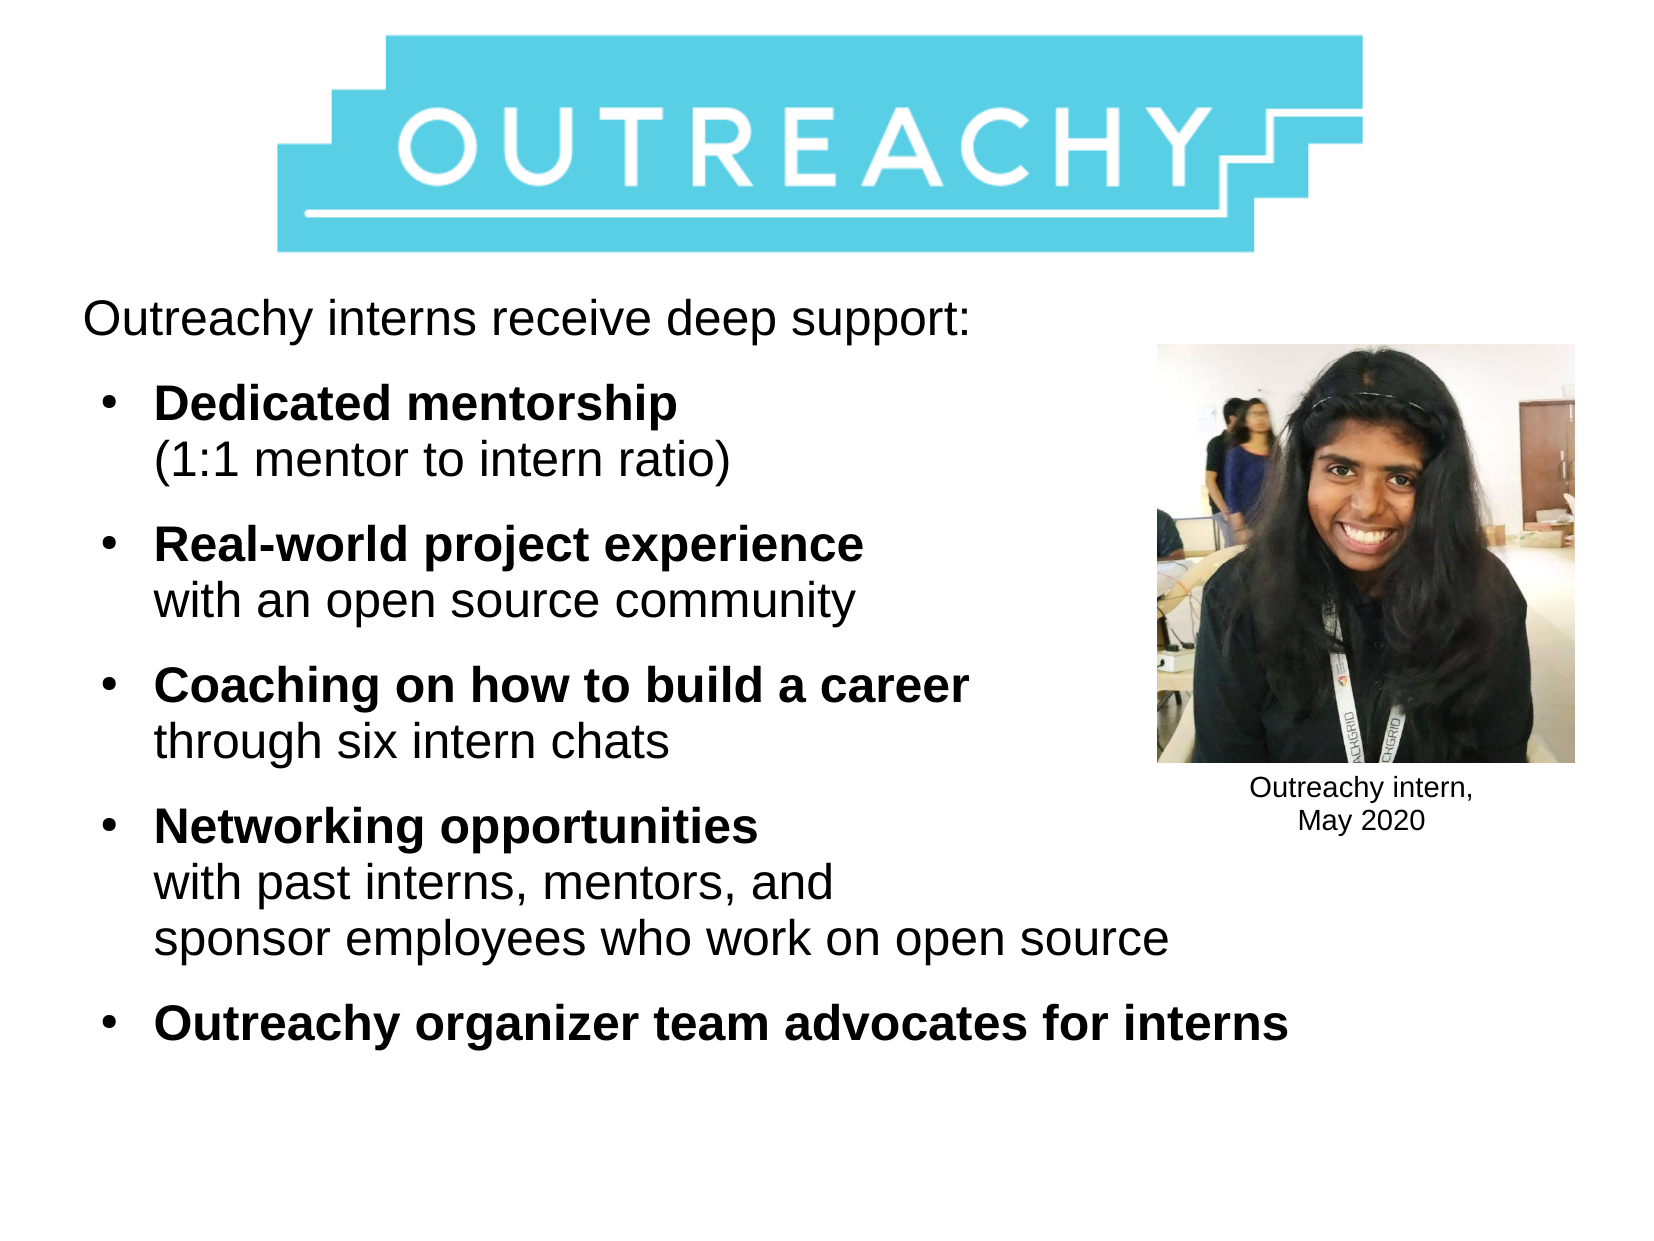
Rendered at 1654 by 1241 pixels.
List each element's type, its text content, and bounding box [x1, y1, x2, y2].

picture [206, 15, 1447, 270]
picture [1157, 344, 1575, 763]
text_box Outreachy intern, May 2020 [1151, 764, 1572, 845]
list Outreachy interns receive deep support: Dedicated mentorship (1:1 mentor to intern ratio) Real-world project experience with an open source community Coaching on how to build a career through six intern chats Networking opportunities with past interns, mentors, and sponsor employees who work on open source Outreachy organizer team advocates for interns [82, 290, 1411, 1111]
